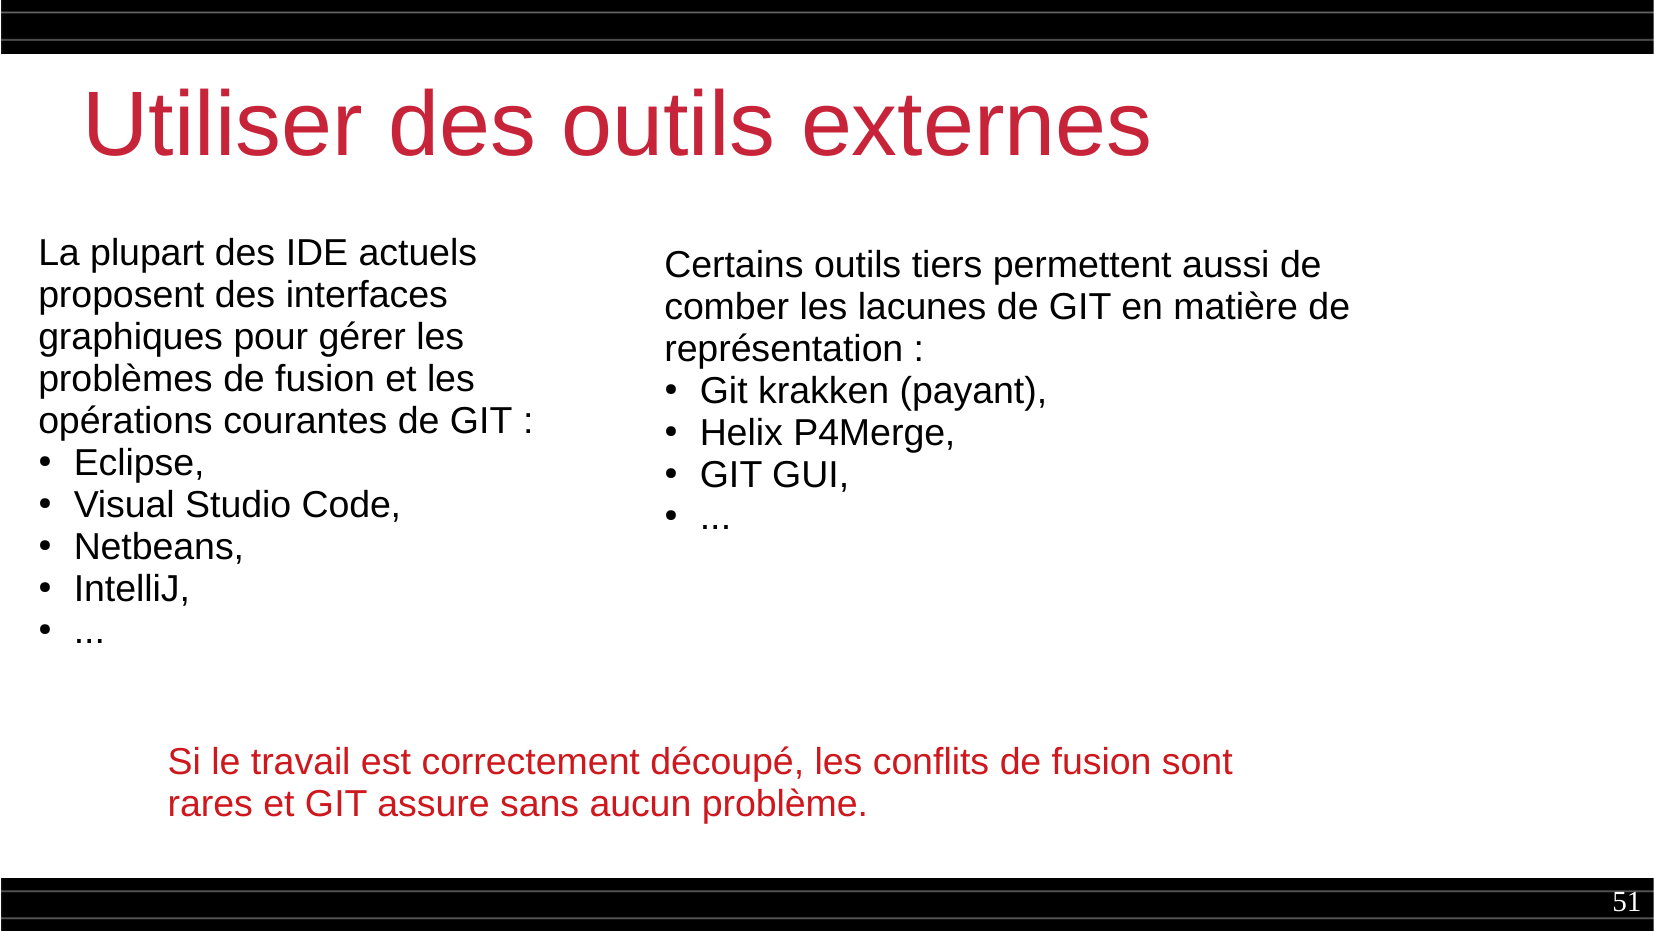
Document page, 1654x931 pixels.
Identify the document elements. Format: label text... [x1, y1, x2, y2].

title Utiliser des outils externes [82, 45, 1571, 201]
picture [1, 878, 1654, 931]
text_box Certains outils tiers permettent aussi de comber les lacunes de GIT en matière de représentation : Git krakken (payant), Helix P4Merge, GIT GUI, ... [649, 236, 1465, 587]
text_box Si le travail est correctement découpé, les conflits de fusion sont rares et GIT assure sans aucun problème. [152, 733, 1334, 875]
text_box La plupart des IDE actuels proposent des interfaces graphiques pour gérer les problèmes de fusion et les opérations courantes de GIT : Eclipse, Visual Studio Code, Netbeans, IntelliJ, ... [23, 224, 615, 660]
picture [1, 0, 1654, 54]
